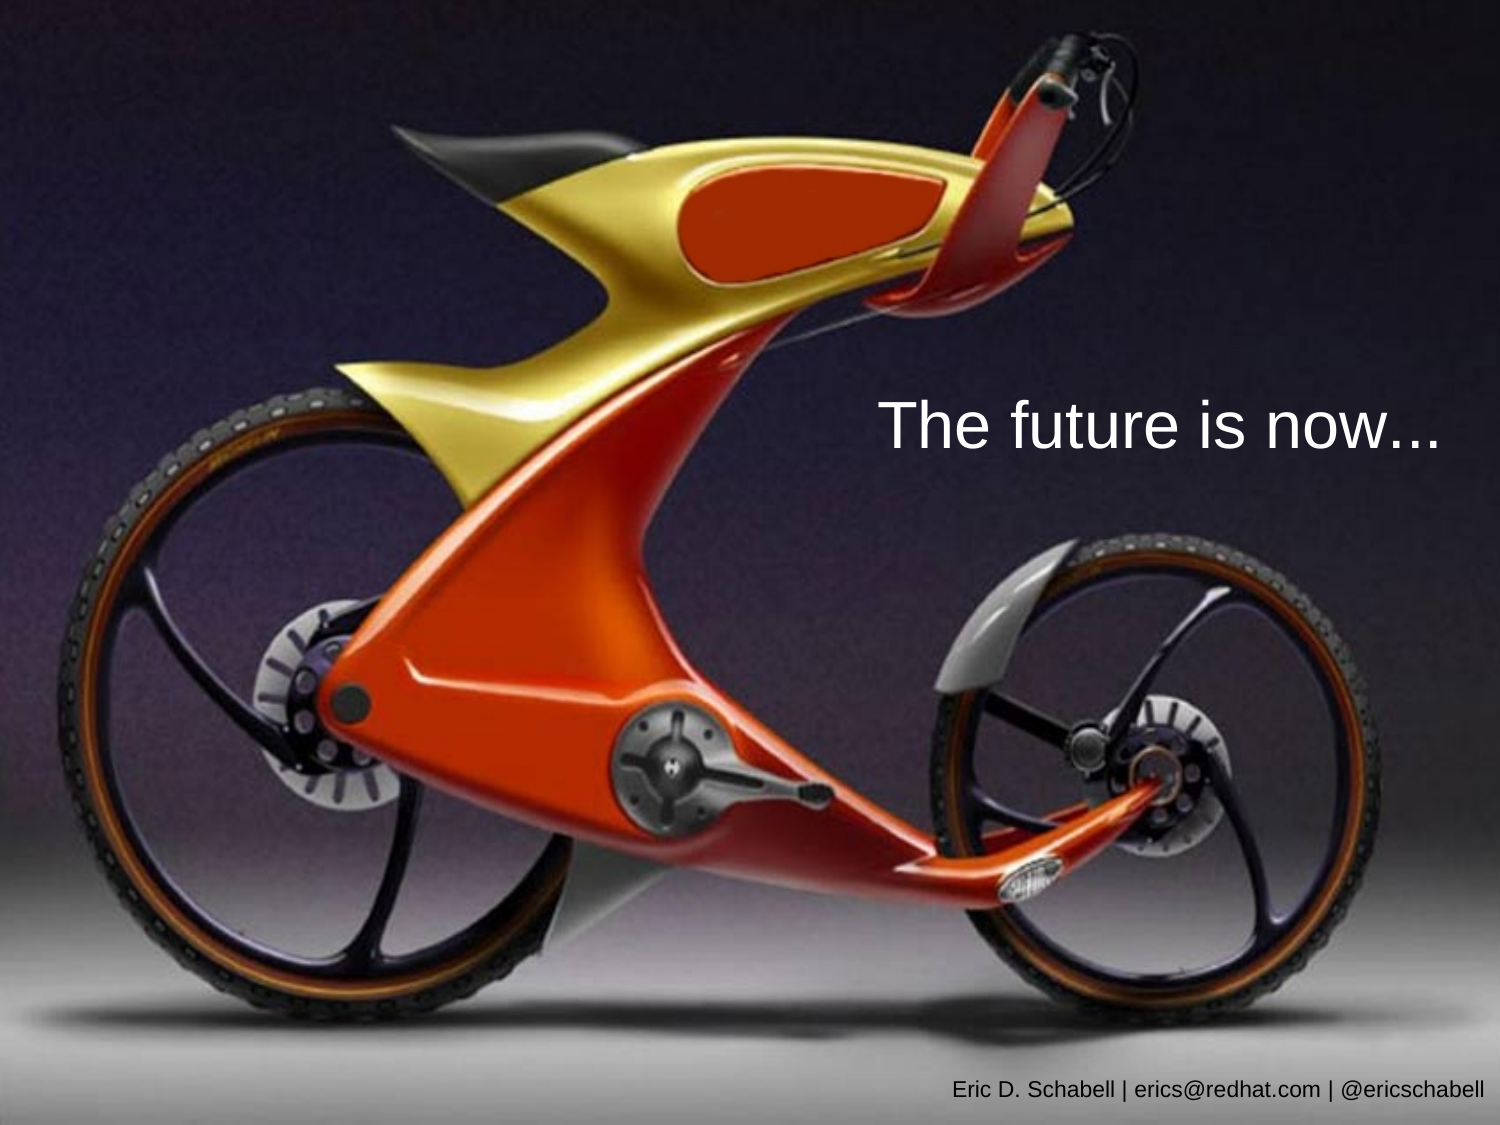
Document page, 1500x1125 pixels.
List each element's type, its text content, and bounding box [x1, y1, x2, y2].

picture [0, 0, 1500, 1125]
text_box The future is now... [862, 375, 1500, 470]
text_box Eric D. Schabell | erics@redhat.com | @ericschabell [879, 1077, 1500, 1112]
